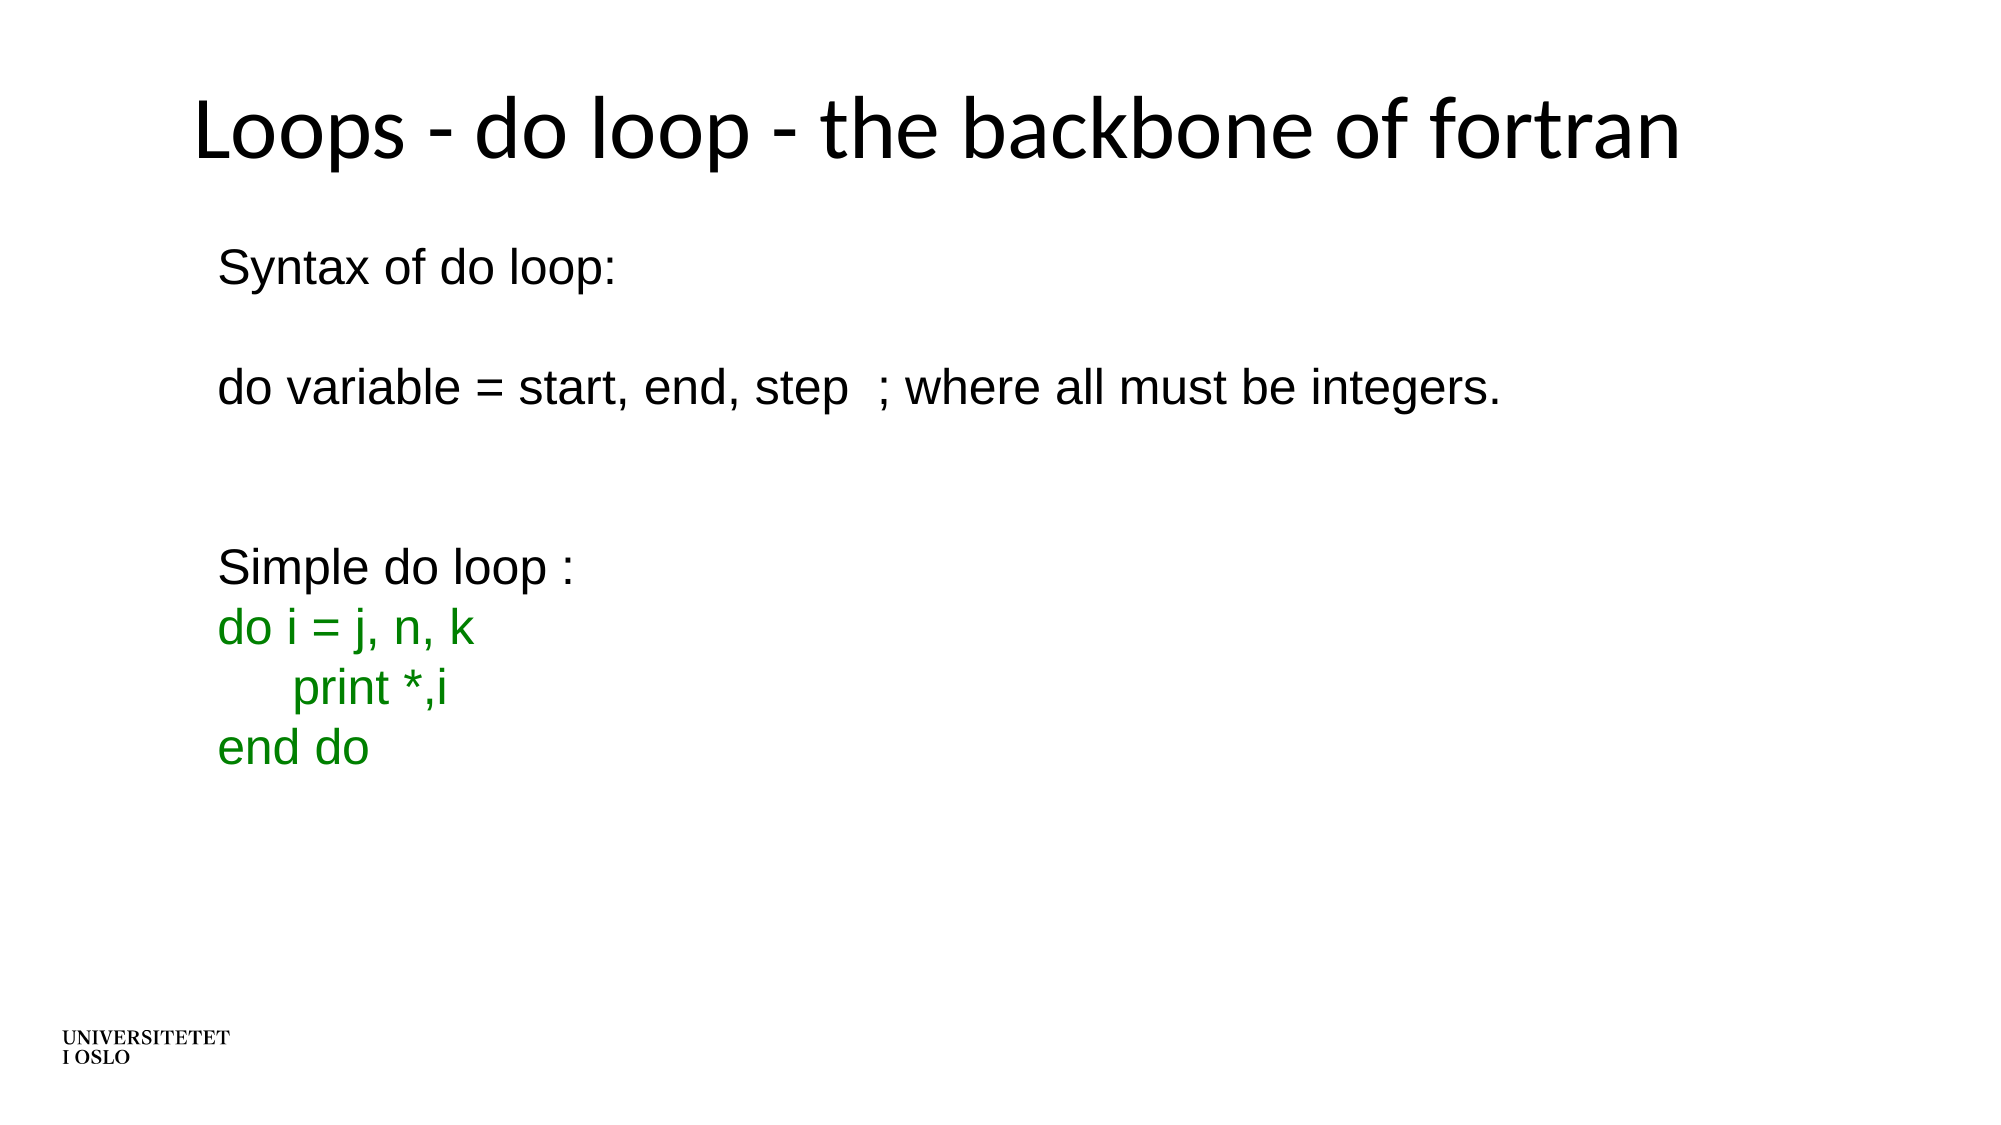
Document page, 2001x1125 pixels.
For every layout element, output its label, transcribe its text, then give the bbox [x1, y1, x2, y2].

picture [62, 1030, 230, 1064]
text_box Loops - do loop - the backbone of fortran [173, 49, 1878, 164]
text_box Syntax of do loop: do variable = start, end, step ; where all must be integers. Simple do loop : do i = j, n, k print *,i end do [197, 214, 1902, 992]
